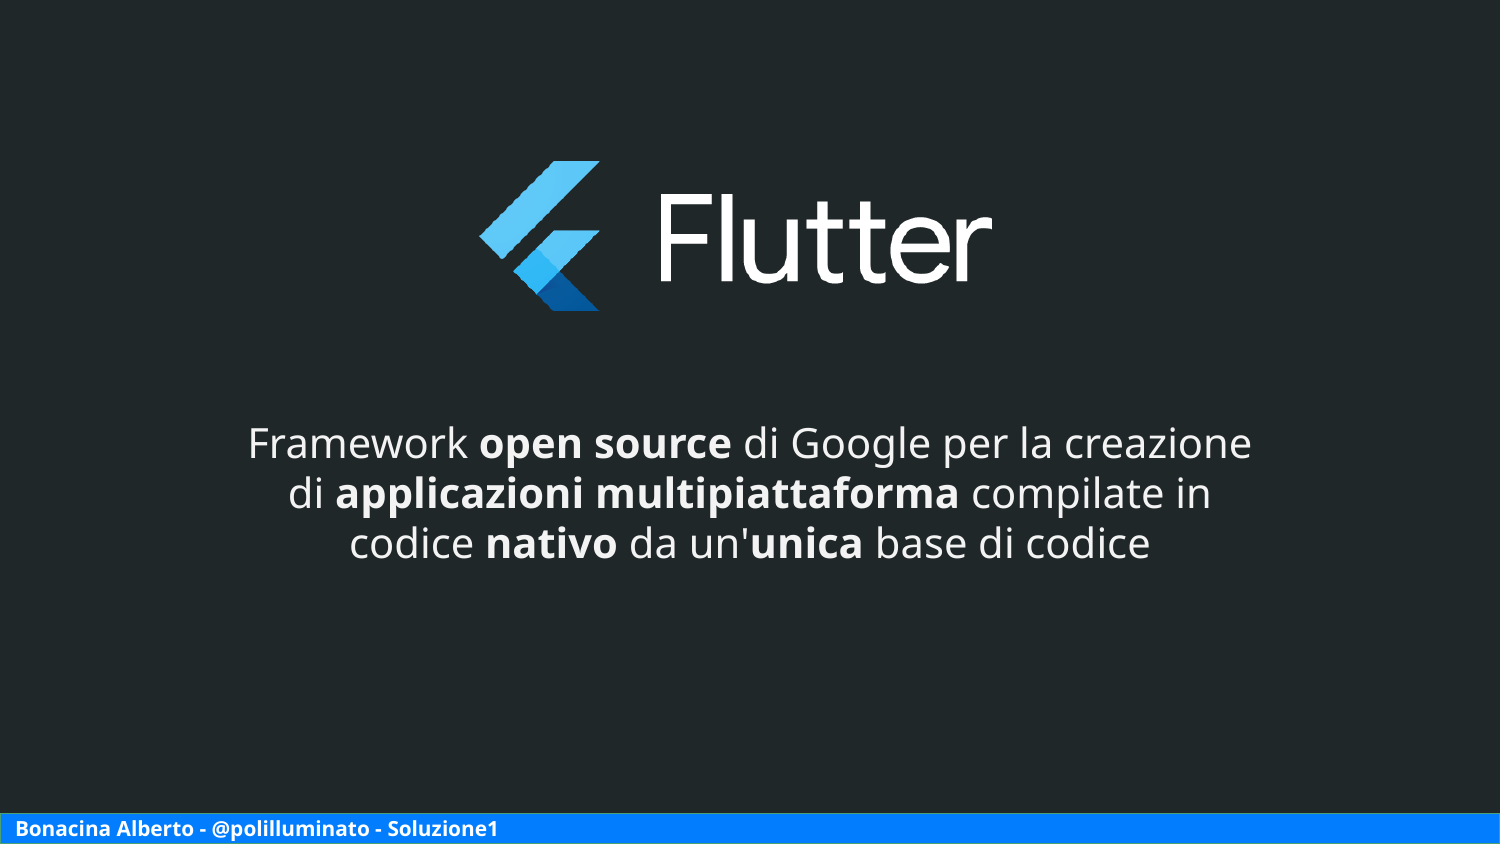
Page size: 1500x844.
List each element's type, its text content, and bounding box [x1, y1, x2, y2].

picture [478, 161, 992, 311]
text_box Framework open source di Google per la creazione di applicazioni multipiattaforma compilate in codice nativo da un'unica base di codice [225, 401, 1274, 583]
text_box Bonacina Alberto - @polilluminato - Soluzione1 [0, 800, 1500, 844]
